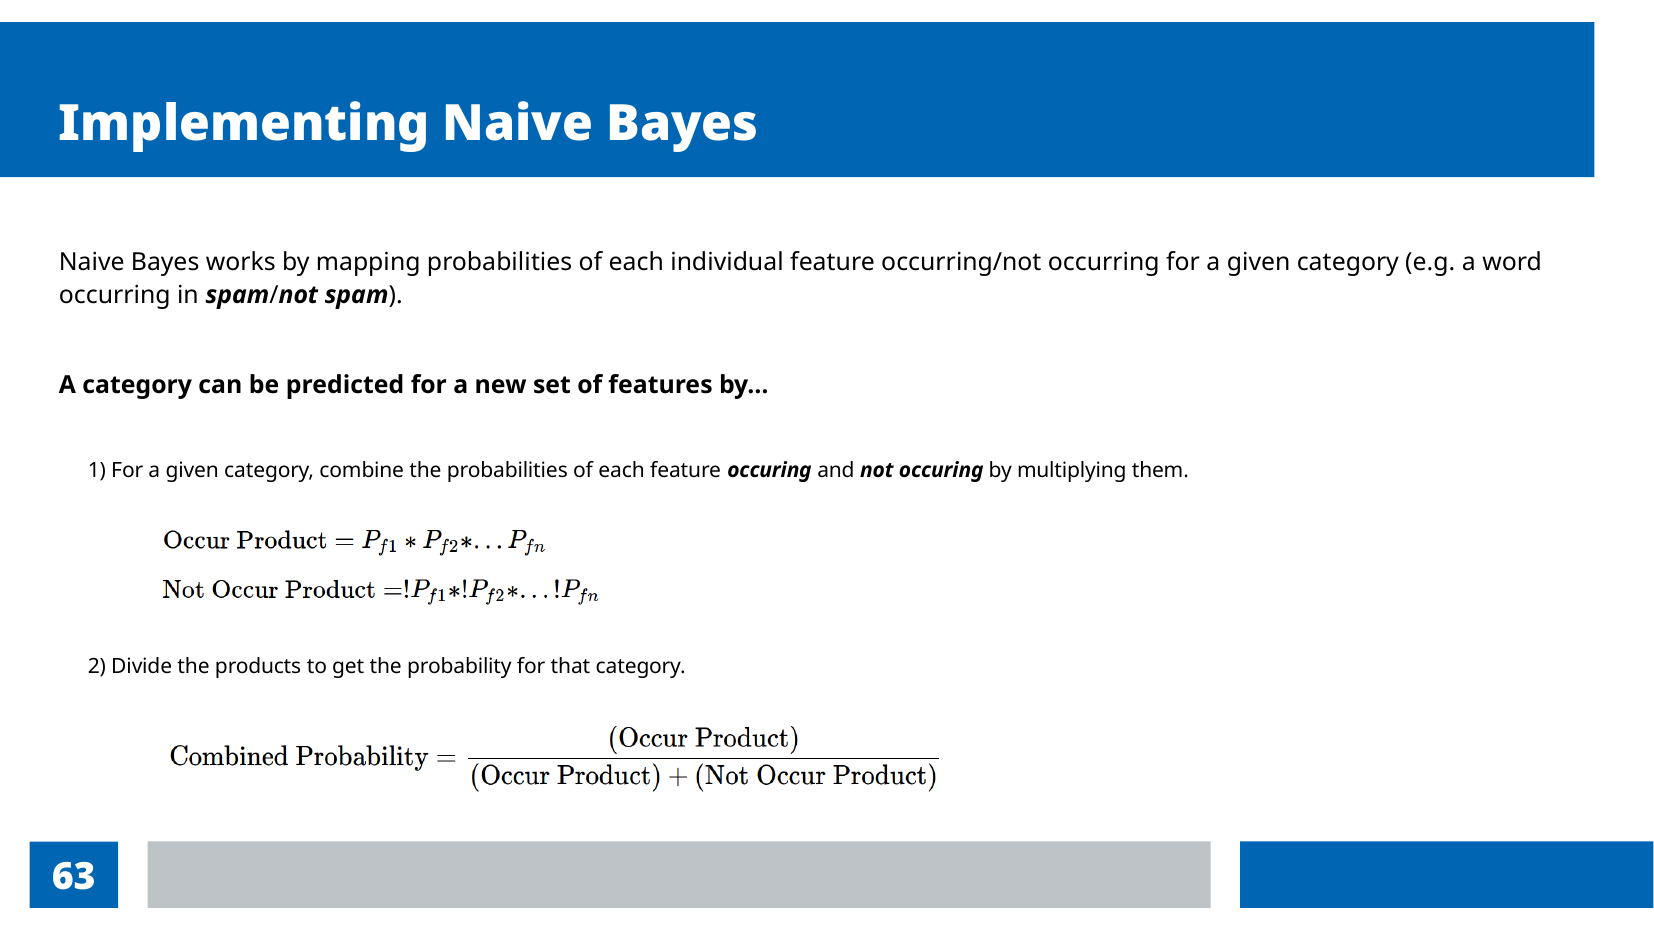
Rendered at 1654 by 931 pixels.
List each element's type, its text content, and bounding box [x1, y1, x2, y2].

picture [157, 524, 601, 609]
list Naive Bayes works by mapping probabilities of each individual feature occurring/not occurring for a given category (e.g. a word occurring in spam/not spam). A category can be predicted for a new set of features by… 1) For a given category, combine the probabilities of each feature occuring and not occuring by multiplying them. 2) Divide the products to get the probability for that category. [59, 243, 1565, 820]
picture [165, 719, 949, 797]
title Implementing Naive Bayes [59, 44, 1595, 156]
